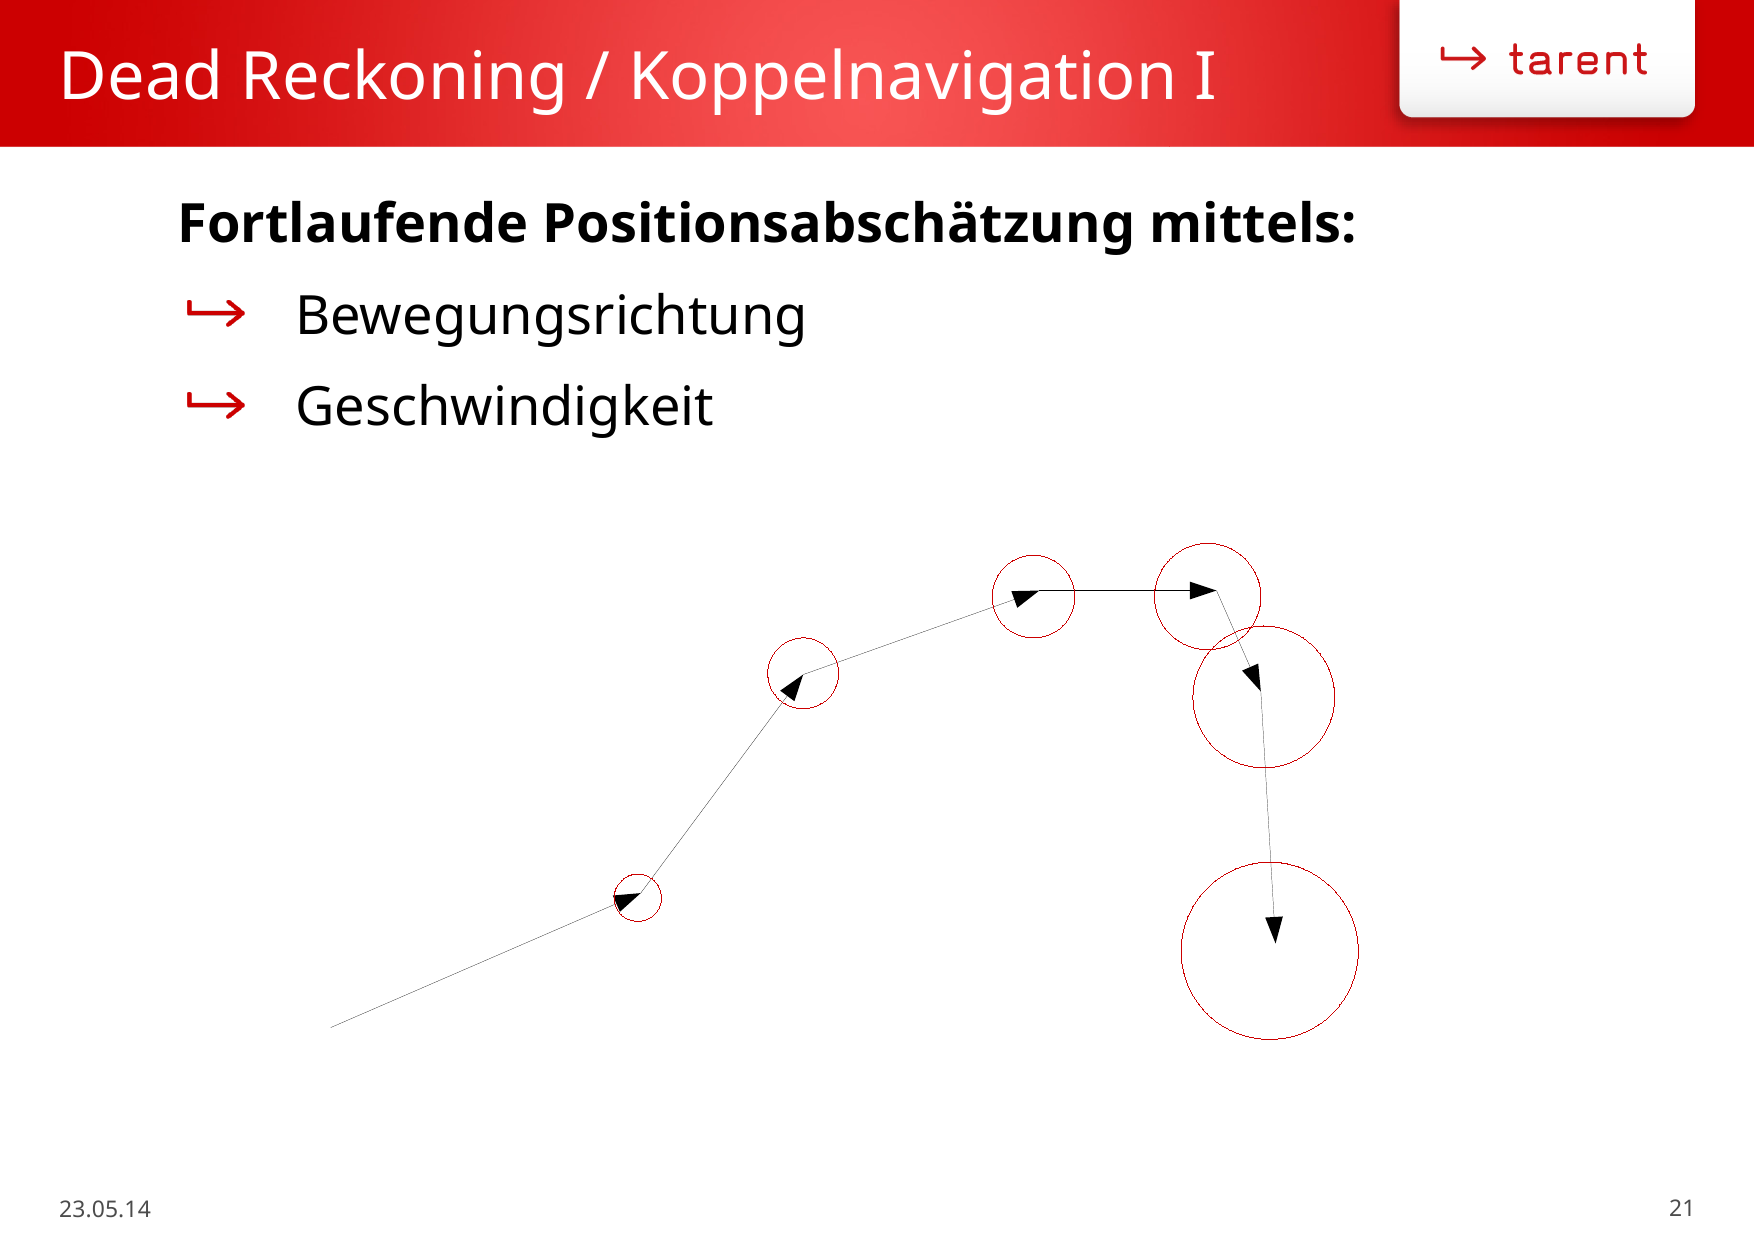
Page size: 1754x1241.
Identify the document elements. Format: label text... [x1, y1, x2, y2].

picture [0, 0, 1754, 1240]
text_box Fortlaufende Positionsabschätzung mittels: Bewegungsrichtung Geschwindigkeit [94, 177, 1595, 426]
title Dead Reckoning / Koppelnavigation I [59, 0, 1638, 177]
